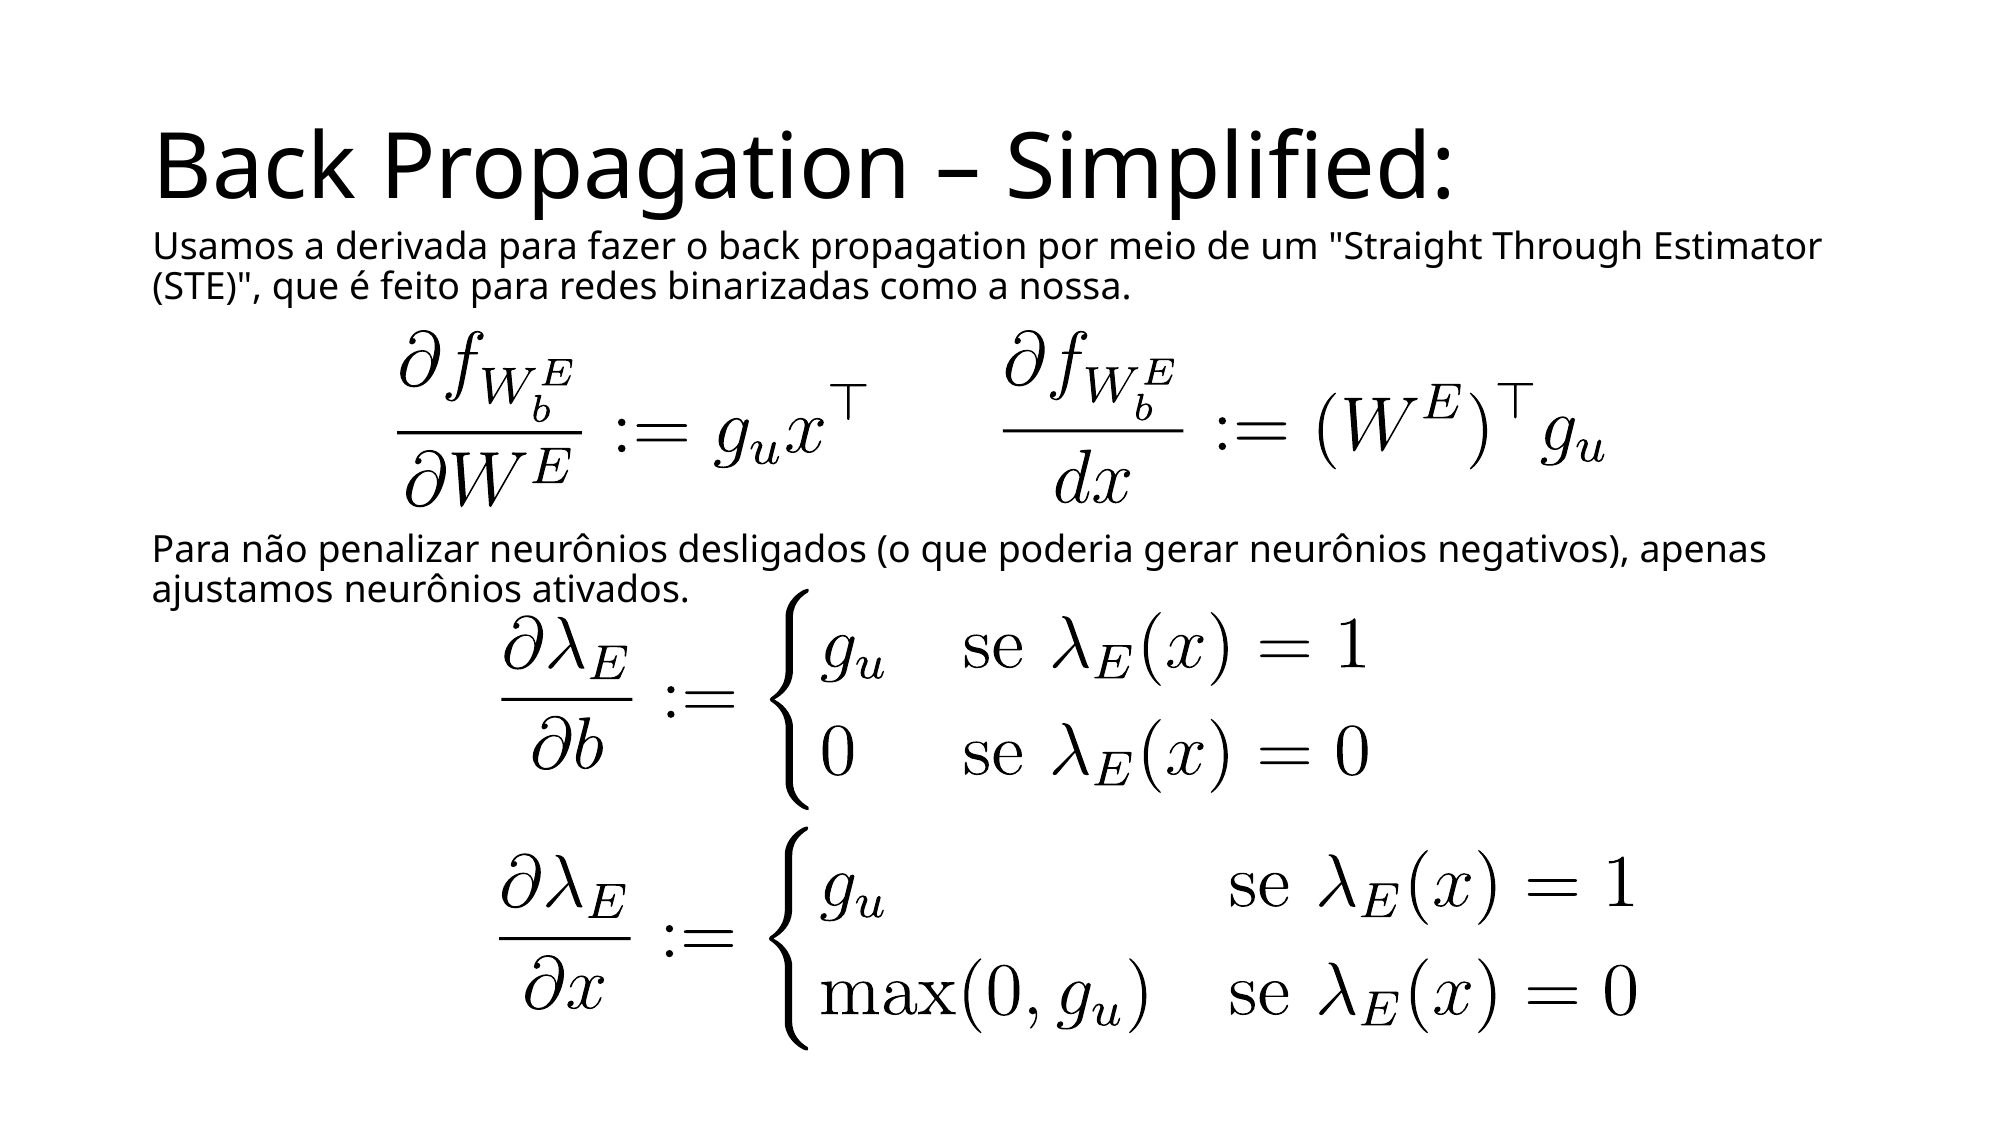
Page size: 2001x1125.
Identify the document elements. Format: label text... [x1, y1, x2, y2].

picture [397, 329, 867, 508]
picture [499, 911, 1636, 1051]
text_box Para não penalizar neurônios desligados (o que poderia gerar neurônios negativos), apenas ajustamos neurônios ativados. [136, 522, 1862, 911]
picture [1002, 329, 1605, 504]
list Usamos a derivada para fazer o back propagation por meio de um "Straight Through Estimator (STE)", que é feito para redes binarizadas como a nossa. [137, 219, 1863, 333]
title Back Propagation – Simplified: [137, 59, 1863, 219]
